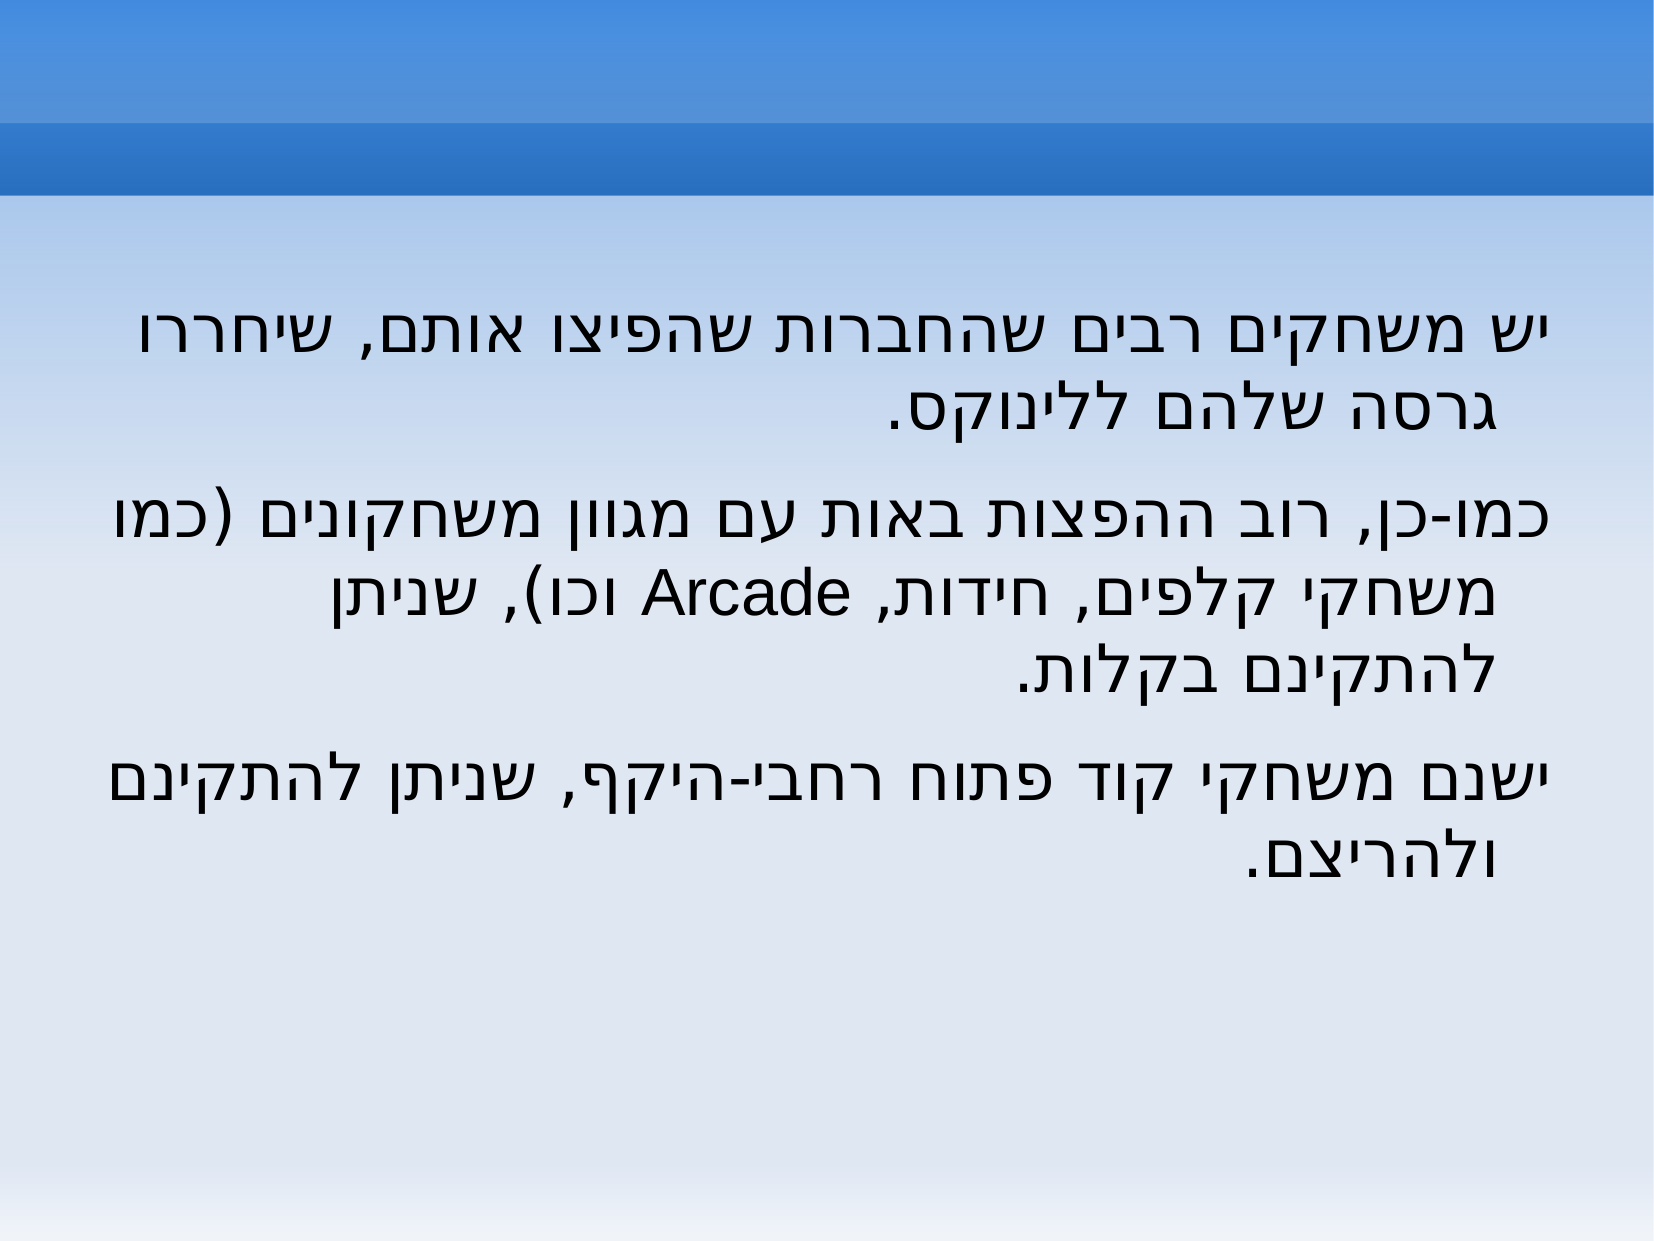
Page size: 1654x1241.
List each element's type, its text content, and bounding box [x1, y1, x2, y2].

list יש משחקים רבים שהחברות שהפיצו אותם, שיחררו גרסה שלהם ללינוקס. כמו-כן, רוב ההפצות באות עם מגוון משחקונים (כמו משחקי קלפים, חידות, Arcade וכו), שניתן להתקינם בקלות. ישנם משחקי קוד פתוח רחבי-היקף, שניתן להתקינם ולהריצם. [82, 290, 1571, 1094]
picture [0, 0, 1654, 1241]
